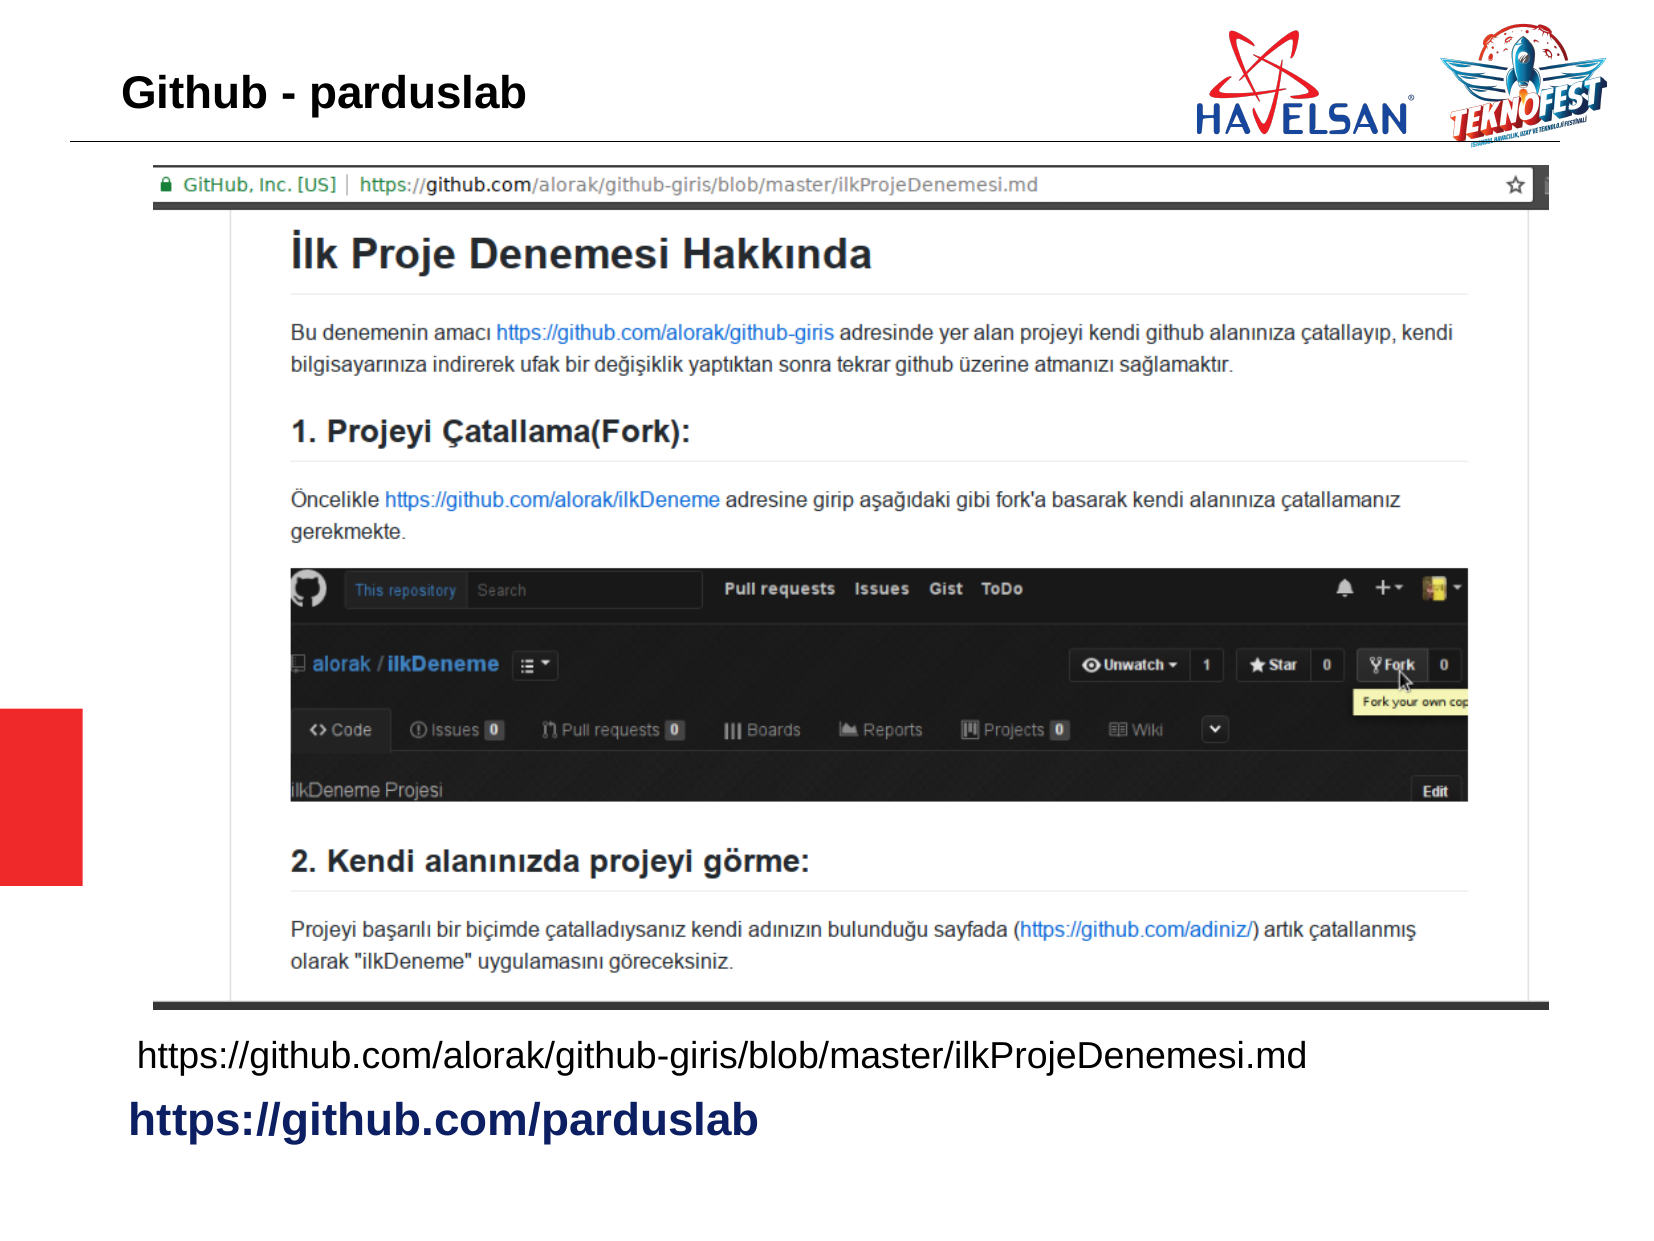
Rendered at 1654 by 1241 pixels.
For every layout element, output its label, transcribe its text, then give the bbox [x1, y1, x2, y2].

text_box https://github.com/alorak/github-giris/blob/master/ilkProjeDenemesi.md [122, 1027, 1323, 1085]
text_box https://github.com/parduslab [114, 1086, 957, 1186]
picture [1195, 17, 1630, 154]
picture [153, 165, 1549, 1010]
text_box Github - parduslab [106, 59, 1536, 126]
